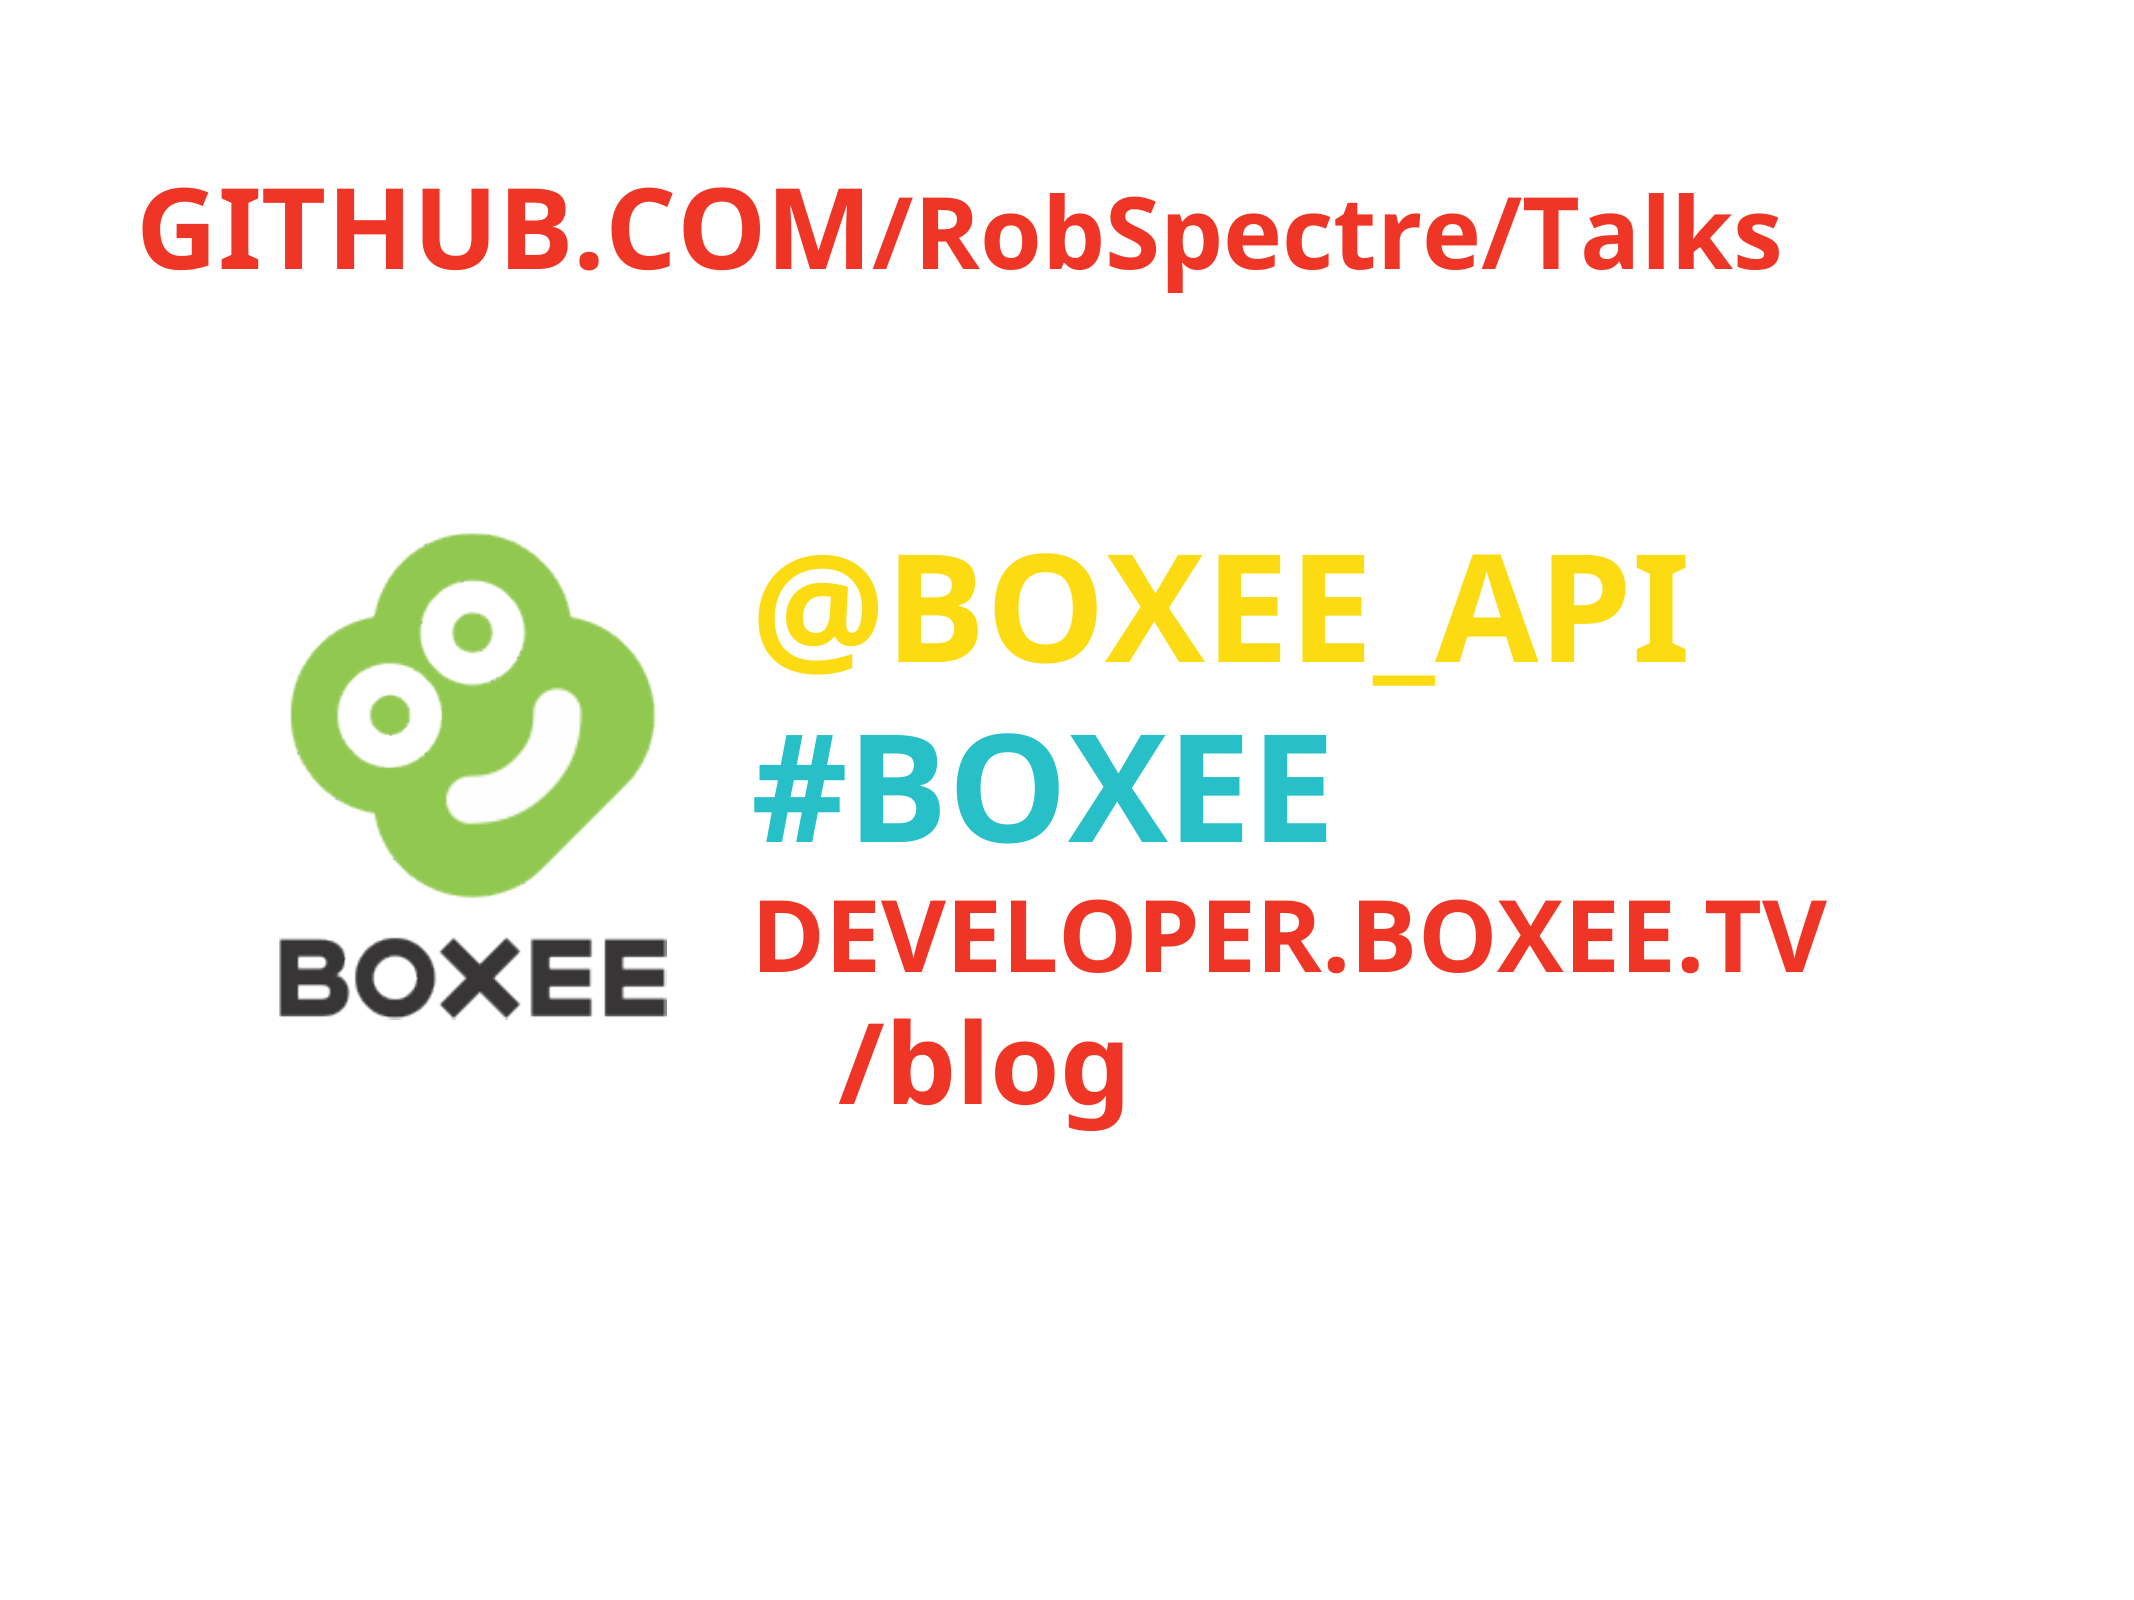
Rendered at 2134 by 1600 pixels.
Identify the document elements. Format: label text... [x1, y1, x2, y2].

text_box @BOXEE_API #BOXEE DEVELOPER.BOXEE.TV /blog [741, 512, 2134, 1163]
picture [279, 533, 667, 1020]
text_box GITHUB.COM/RobSpectre/Talks [112, 150, 2134, 338]
